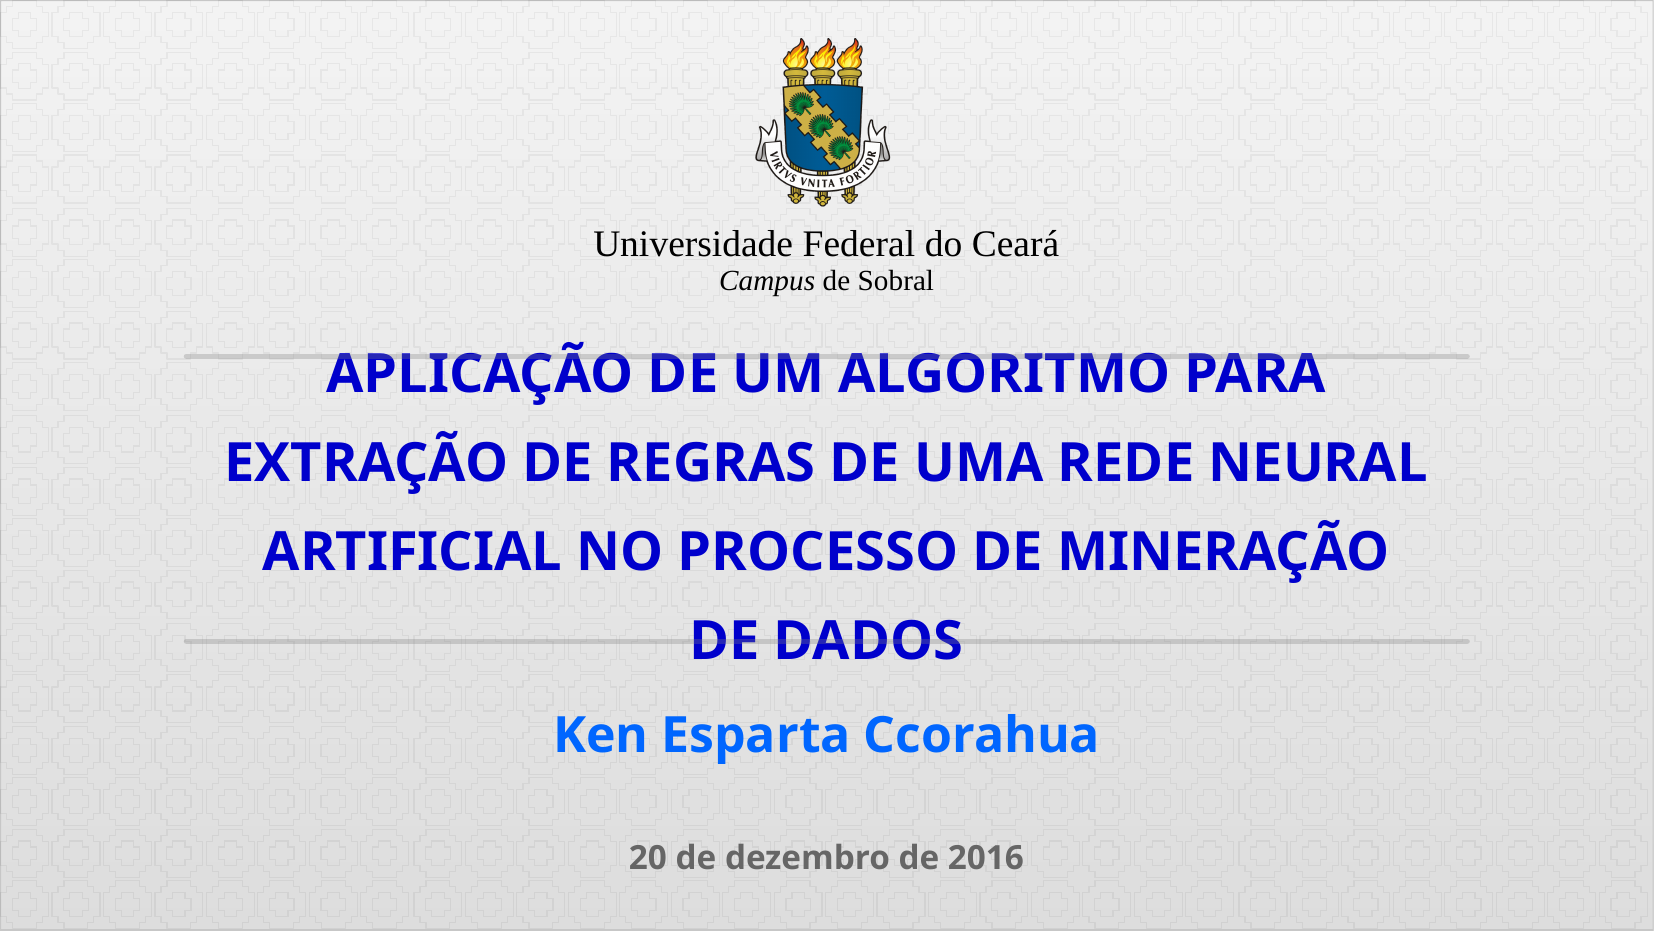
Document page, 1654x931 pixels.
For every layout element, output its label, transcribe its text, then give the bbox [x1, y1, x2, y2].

picture [754, 38, 891, 212]
text_box 20 de dezembro de 2016 [608, 826, 1046, 886]
text_box Ken Esparta Ccorahua [533, 689, 1121, 778]
text_box Universidade Federal do Ceará Campus de Sobral [578, 212, 1075, 308]
text_box APLICAÇÃO DE UM ALGORITMO PARA EXTRAÇÃO DE REGRAS DE UMA REDE NEURAL ARTIFICIAL NO PROCESSO DE MINERAÇÃO DE DADOS [208, 377, 1446, 618]
